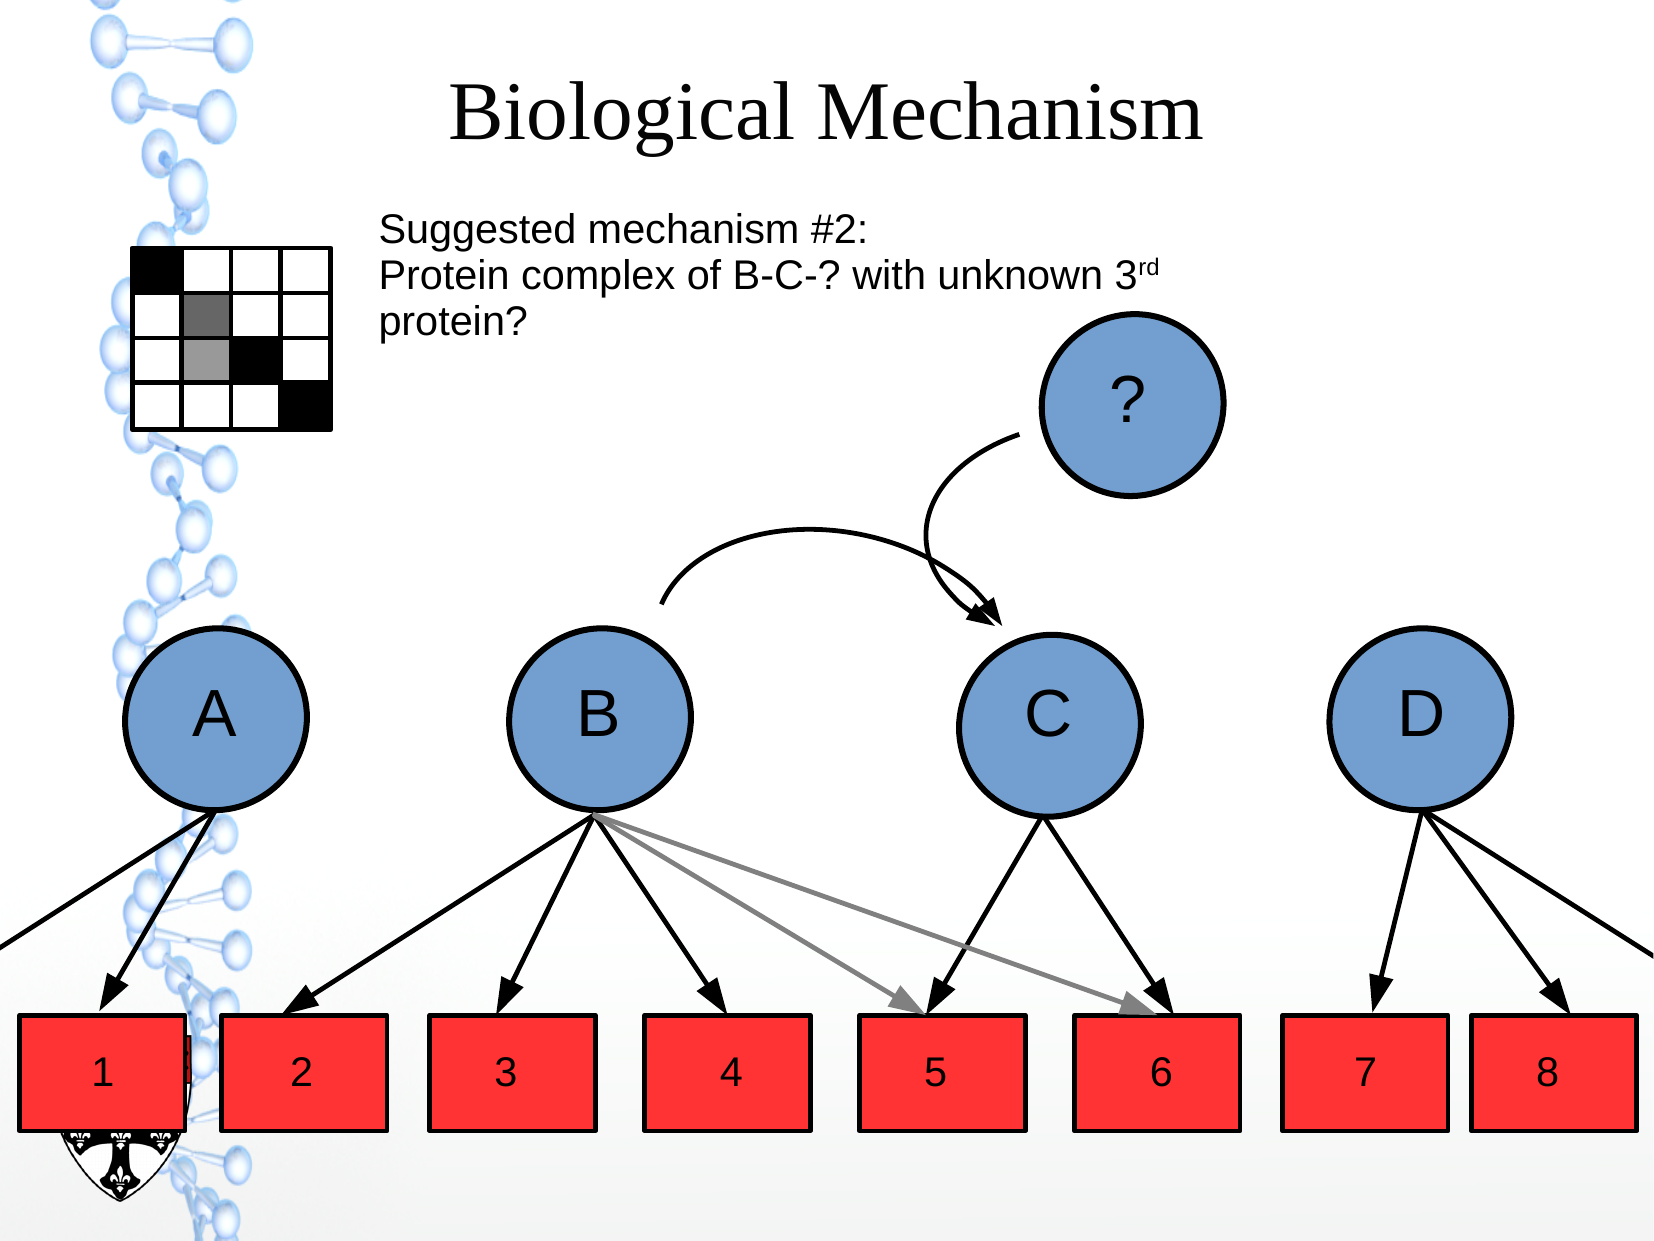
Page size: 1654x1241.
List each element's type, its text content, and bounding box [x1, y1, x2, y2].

title Biological Mechanism [82, 0, 1571, 224]
text_box [644, 1015, 811, 1131]
text_box 6 [1134, 1041, 1191, 1121]
text_box [19, 1015, 186, 1131]
text_box 4 [705, 1041, 761, 1121]
picture [0, 0, 1654, 1241]
text_box Suggested mechanism #2: Protein complex of B-C-? with unknown 3rd protein? [363, 198, 1274, 356]
text_box [1329, 628, 1512, 811]
text_box C [1009, 668, 1096, 784]
text_box [125, 628, 307, 811]
text_box D [1382, 668, 1469, 784]
text_box B [562, 668, 644, 784]
text_box 5 [909, 1041, 965, 1121]
text_box A [178, 668, 260, 784]
text_box 2 [275, 1041, 331, 1121]
text_box 3 [479, 1041, 536, 1121]
text_box [1471, 1015, 1637, 1131]
text_box [1074, 1015, 1240, 1131]
text_box [1041, 356, 1224, 497]
text_box [509, 628, 691, 811]
text_box 1 [76, 1041, 133, 1121]
text_box 8 [1521, 1041, 1577, 1121]
text_box [859, 1015, 1026, 1131]
text_box [429, 1015, 596, 1131]
text_box [1282, 1015, 1449, 1131]
text_box [959, 634, 1141, 817]
text_box 7 [1339, 1041, 1395, 1121]
text_box [132, 247, 331, 430]
text_box [221, 1015, 387, 1131]
text_box ? [1094, 356, 1169, 470]
